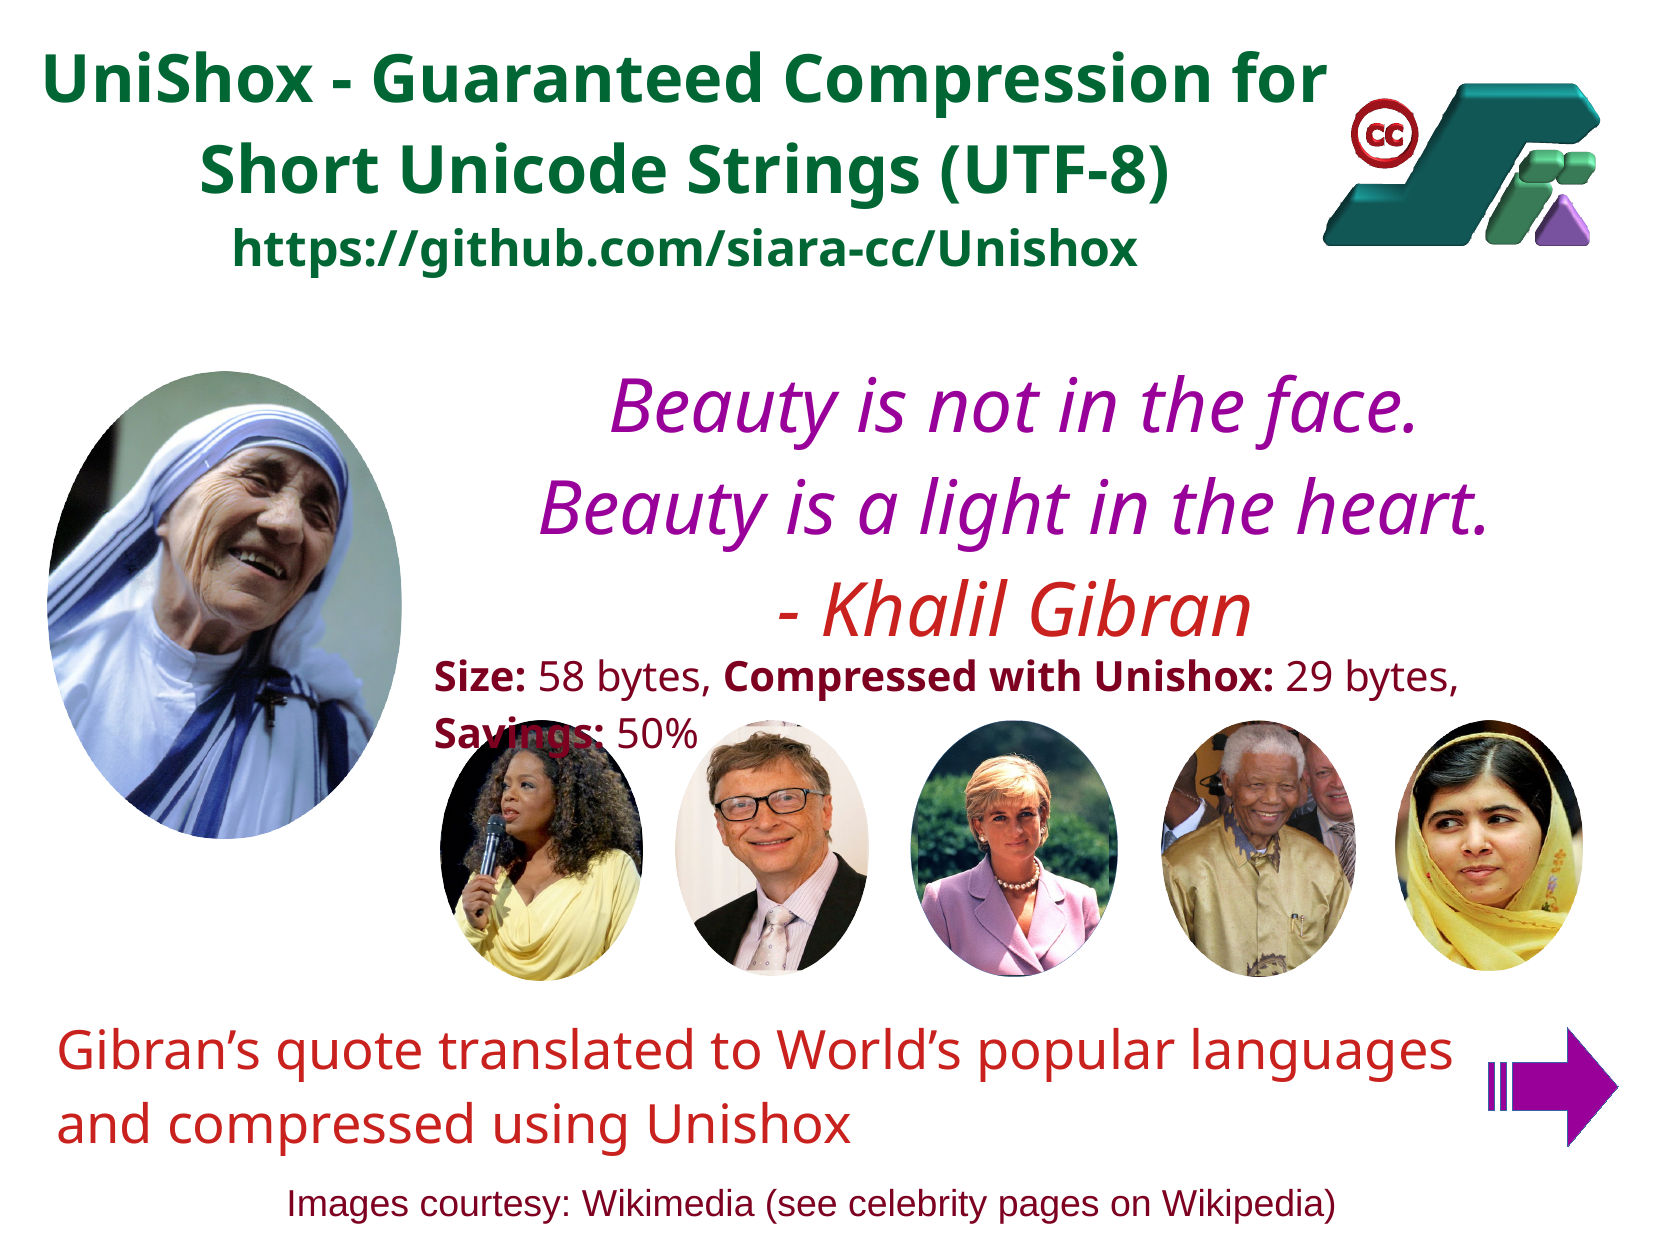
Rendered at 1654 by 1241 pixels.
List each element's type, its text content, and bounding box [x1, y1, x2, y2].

text_box [1500, 1062, 1507, 1111]
picture [675, 720, 869, 976]
text_box Images courtesy: Wikimedia (see celebrity pages on Wikipedia) [271, 1175, 1359, 1233]
picture [440, 720, 643, 981]
text_box [1512, 1027, 1619, 1147]
text_box Beauty is not in the face. Beauty is a light in the heart. - Khalil Gibran [425, 344, 1607, 639]
picture [910, 720, 1118, 977]
picture [675, 720, 687, 741]
picture [1161, 720, 1356, 977]
picture [1312, 82, 1602, 249]
text_box Size: 58 bytes, Compressed with Unishox: 29 bytes, Savings: 50% [419, 639, 1648, 709]
picture [1395, 720, 1583, 971]
picture [47, 371, 402, 839]
picture [440, 734, 448, 743]
text_box Gibran’s quote translated to World’s popular languages and compressed using Unishox [41, 1003, 1495, 1176]
text_box UniShox - Guaranteed Compression for Short Unicode Strings (UTF-8) https://github.com/siara-cc/Unishox [23, 23, 1347, 295]
text_box [1488, 1062, 1495, 1111]
